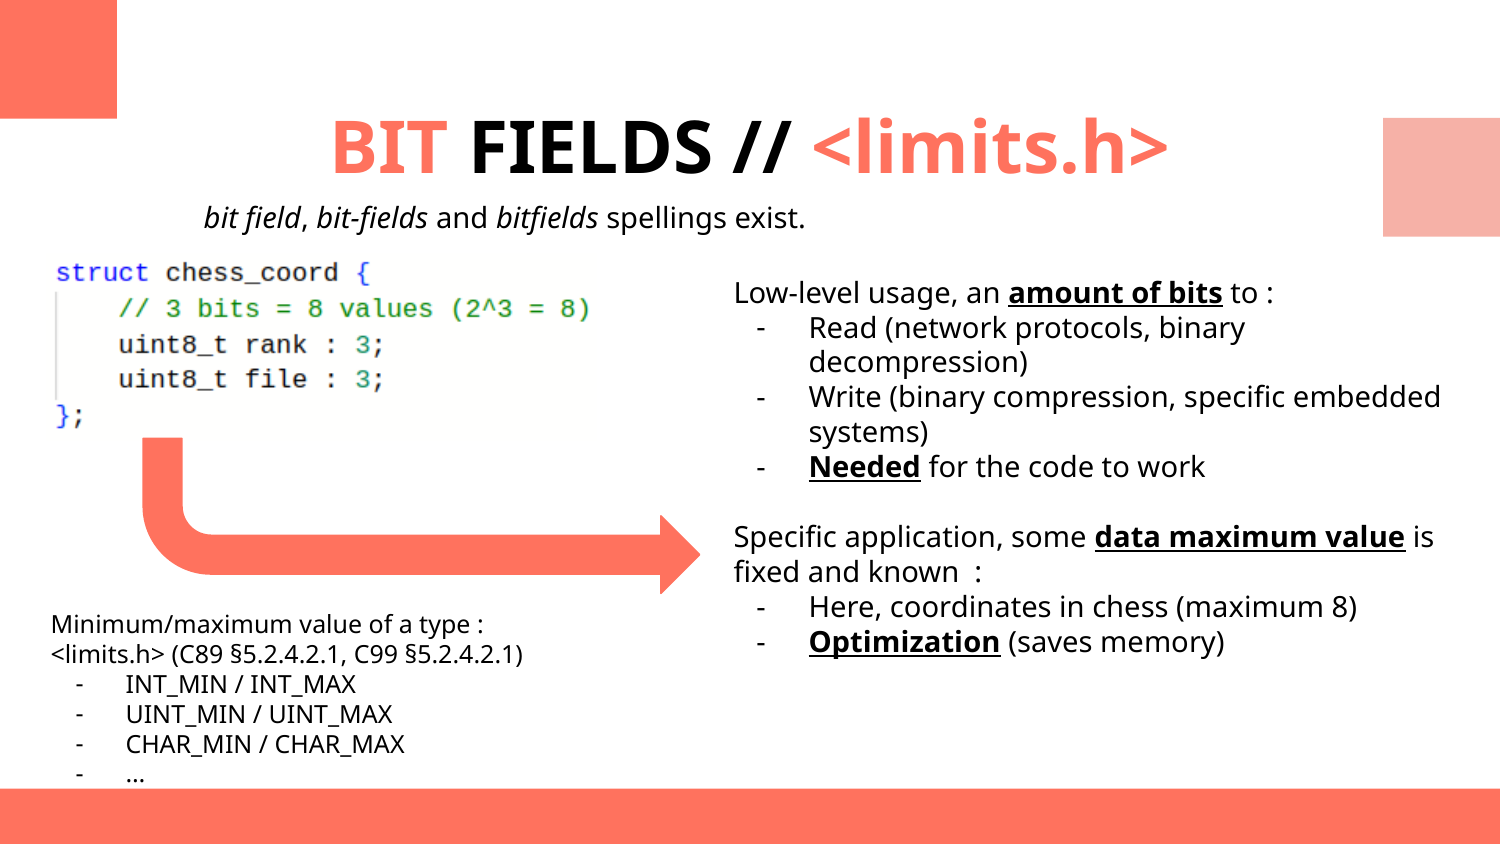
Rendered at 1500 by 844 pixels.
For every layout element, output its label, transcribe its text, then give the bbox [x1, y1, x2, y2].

text_box [143, 438, 700, 594]
picture [46, 253, 597, 441]
title BIT FIELDS // <limits.h> [0, 107, 1500, 181]
text_box Low-level usage, an amount of bits to : Read (network protocols, binary decompression) Write (binary compression, specific embedded systems) Needed for the code to work Specific application, some data maximum value is fixed and known : Here, coordinates in chess (maximum 8) Optimization (saves memory) [718, 223, 1476, 674]
text_box Minimum/maximum value of a type : <limits.h> (C89 §5.2.4.2.1, C99 §5.2.4.2.1) INT_MIN / INT_MAX UINT_MIN / UINT_MAX CHAR_MIN / CHAR_MAX … [35, 593, 580, 789]
text_box bit field, bit-fields and bitfields spellings exist. [188, 184, 879, 250]
